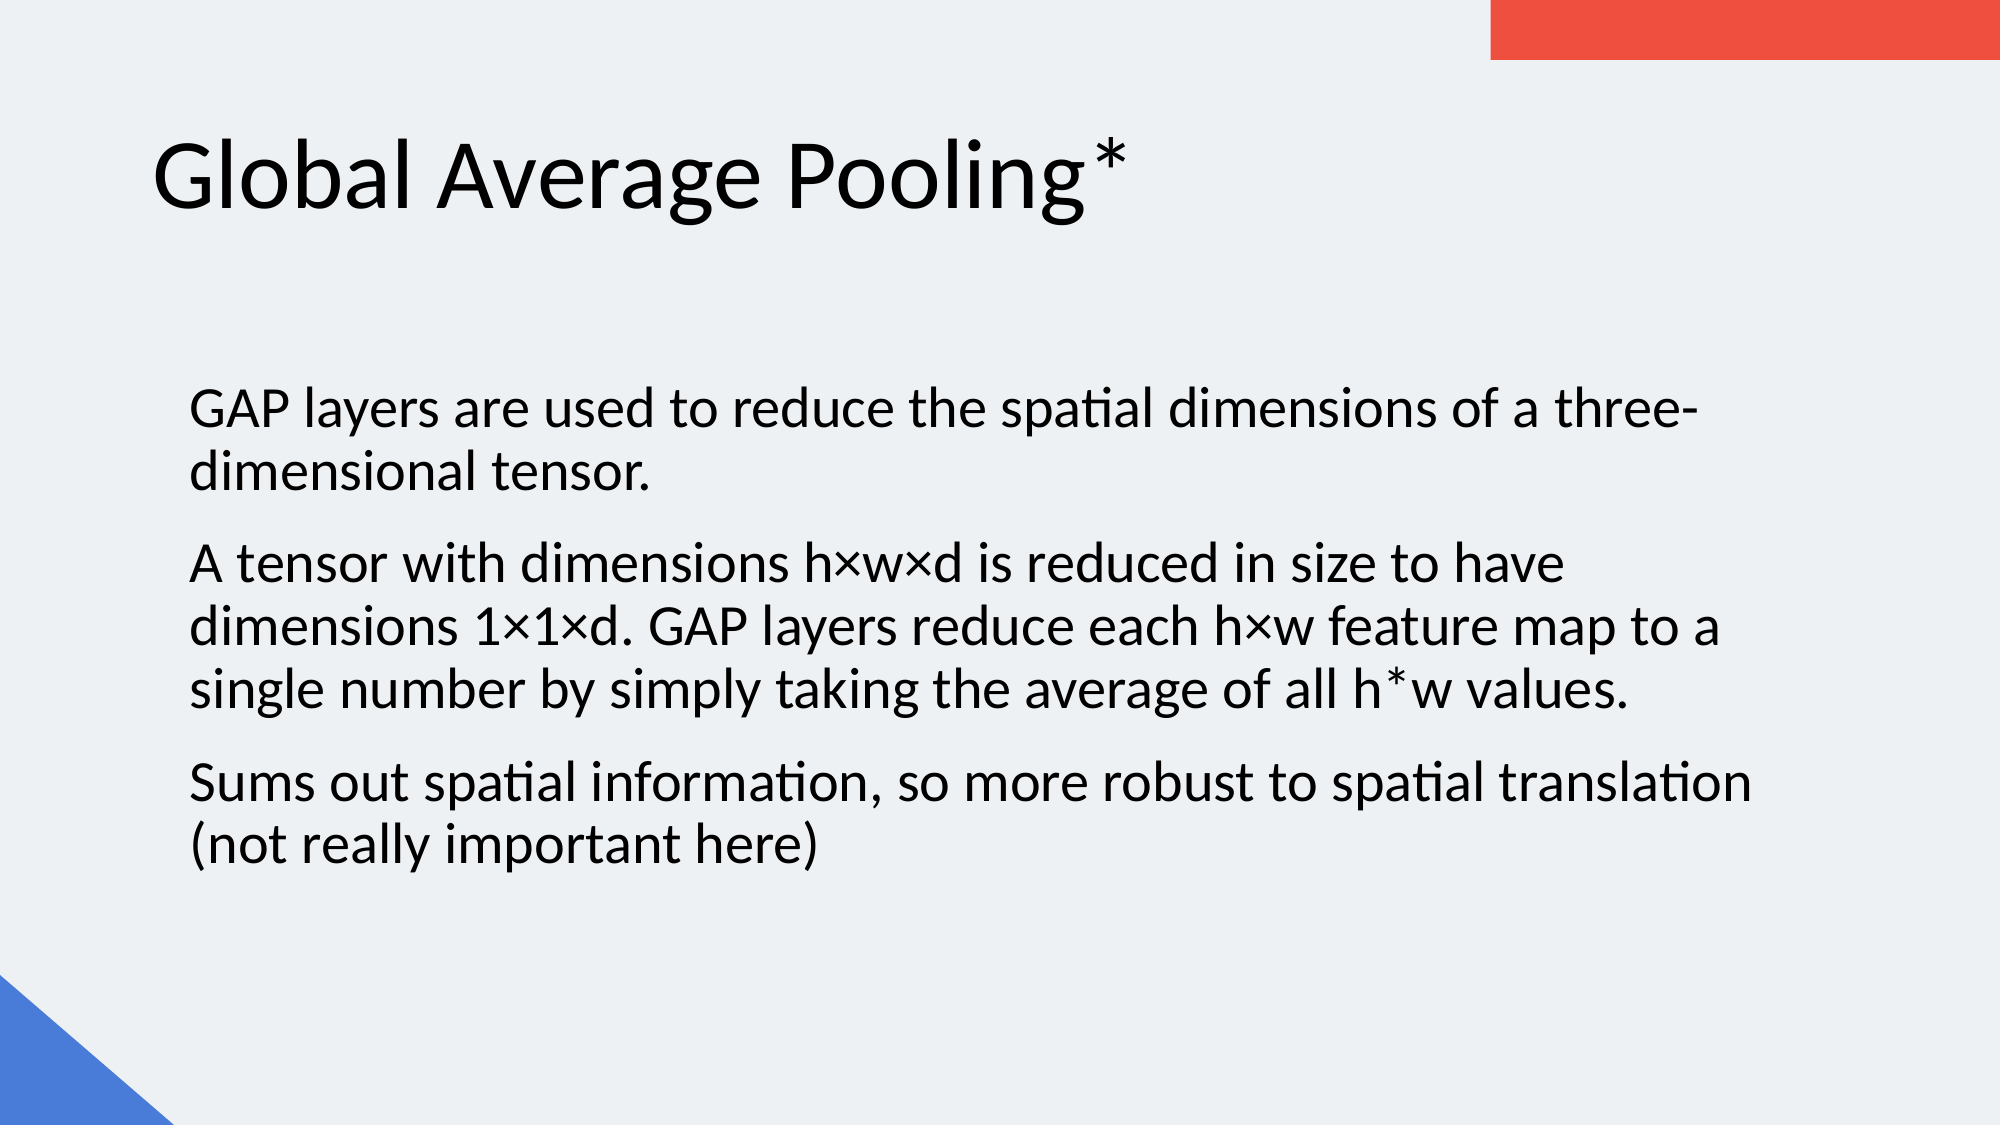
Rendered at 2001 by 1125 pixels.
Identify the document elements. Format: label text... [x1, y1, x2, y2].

text_box [0, 974, 174, 1125]
text_box [1490, 0, 2000, 60]
list GAP layers are used to reduce the spatial dimensions of a three-dimensional tensor. A tensor with dimensions h×w×d is reduced in size to have dimensions 1×1×d. GAP layers reduce each h×w feature map to a single number by simply taking the average of all h*w values. Sums out spatial information, so more robust to spatial translation (not really important here) [137, 270, 1863, 1014]
title Global Average Pooling* [137, 59, 1863, 270]
